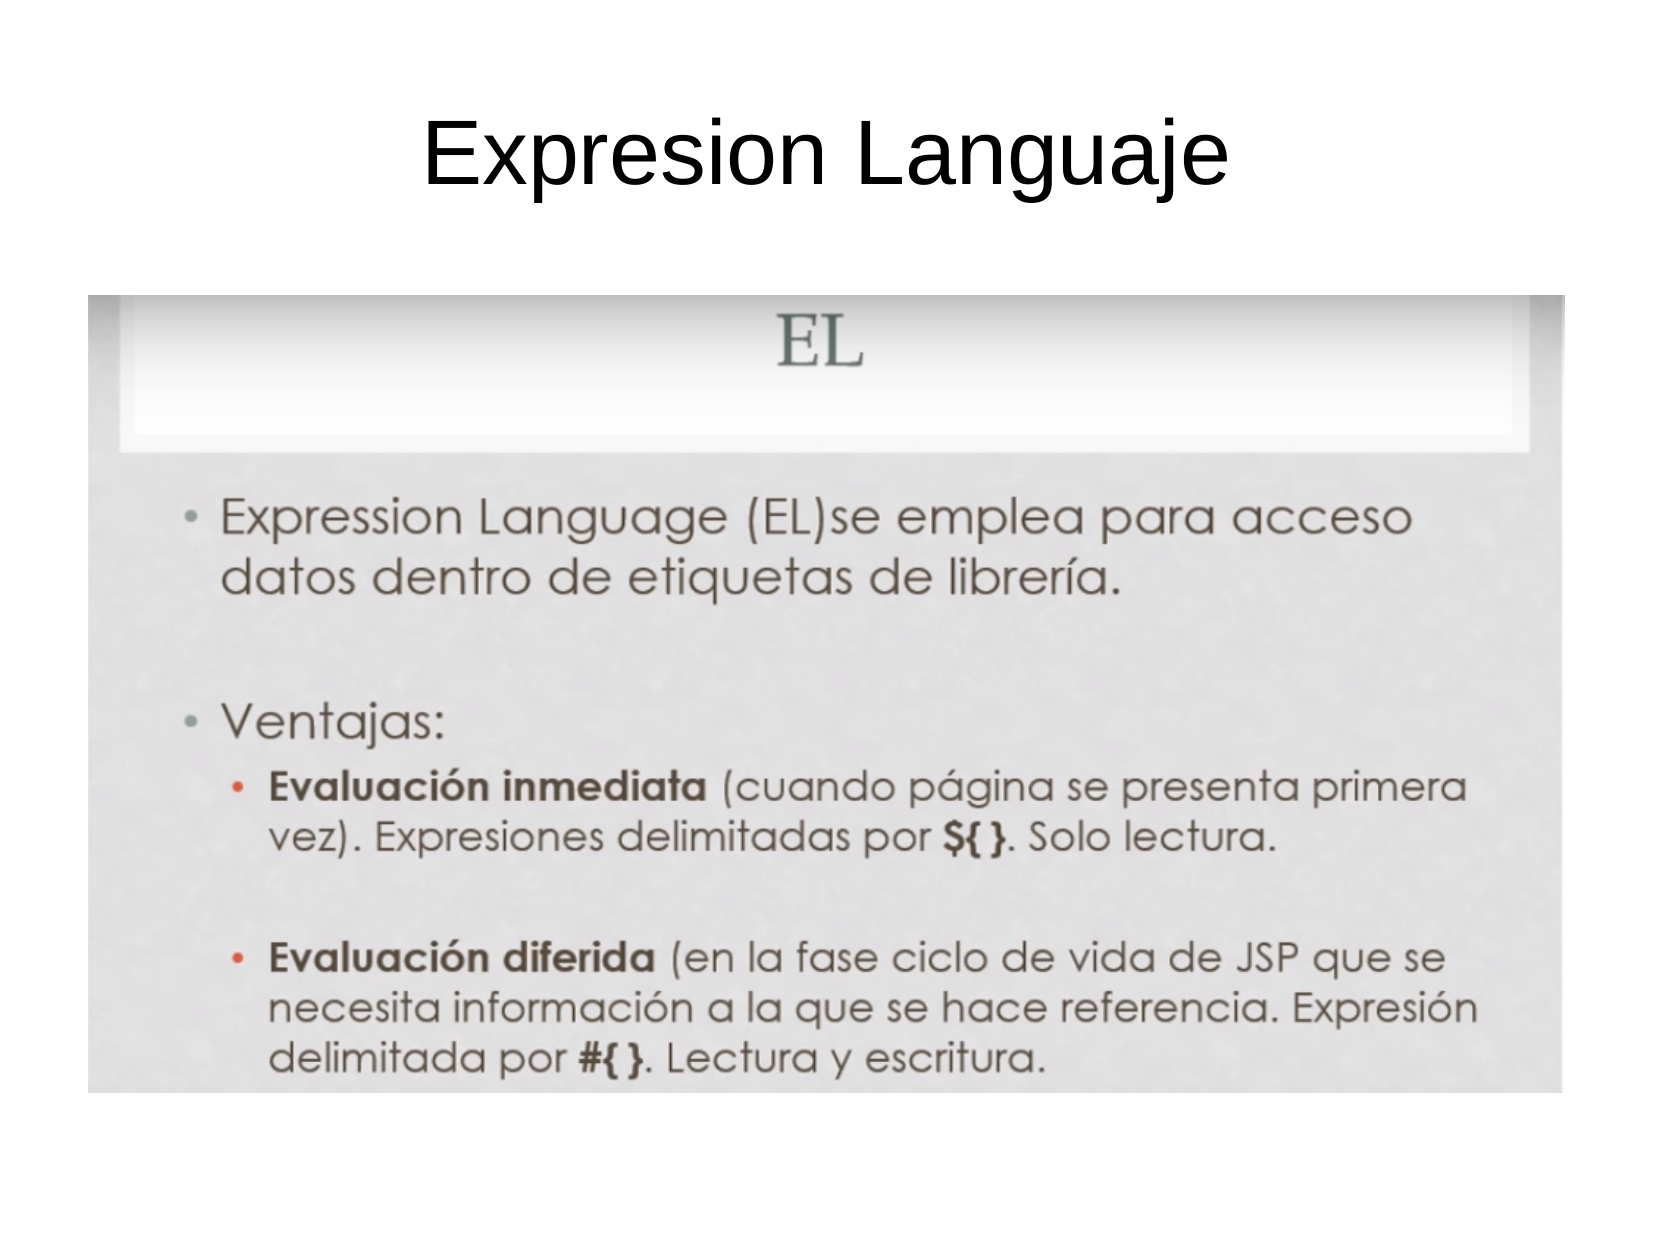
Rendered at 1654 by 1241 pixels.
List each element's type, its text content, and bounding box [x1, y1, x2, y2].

title Expresion Languaje [82, 49, 1571, 257]
picture [88, 295, 1565, 1093]
